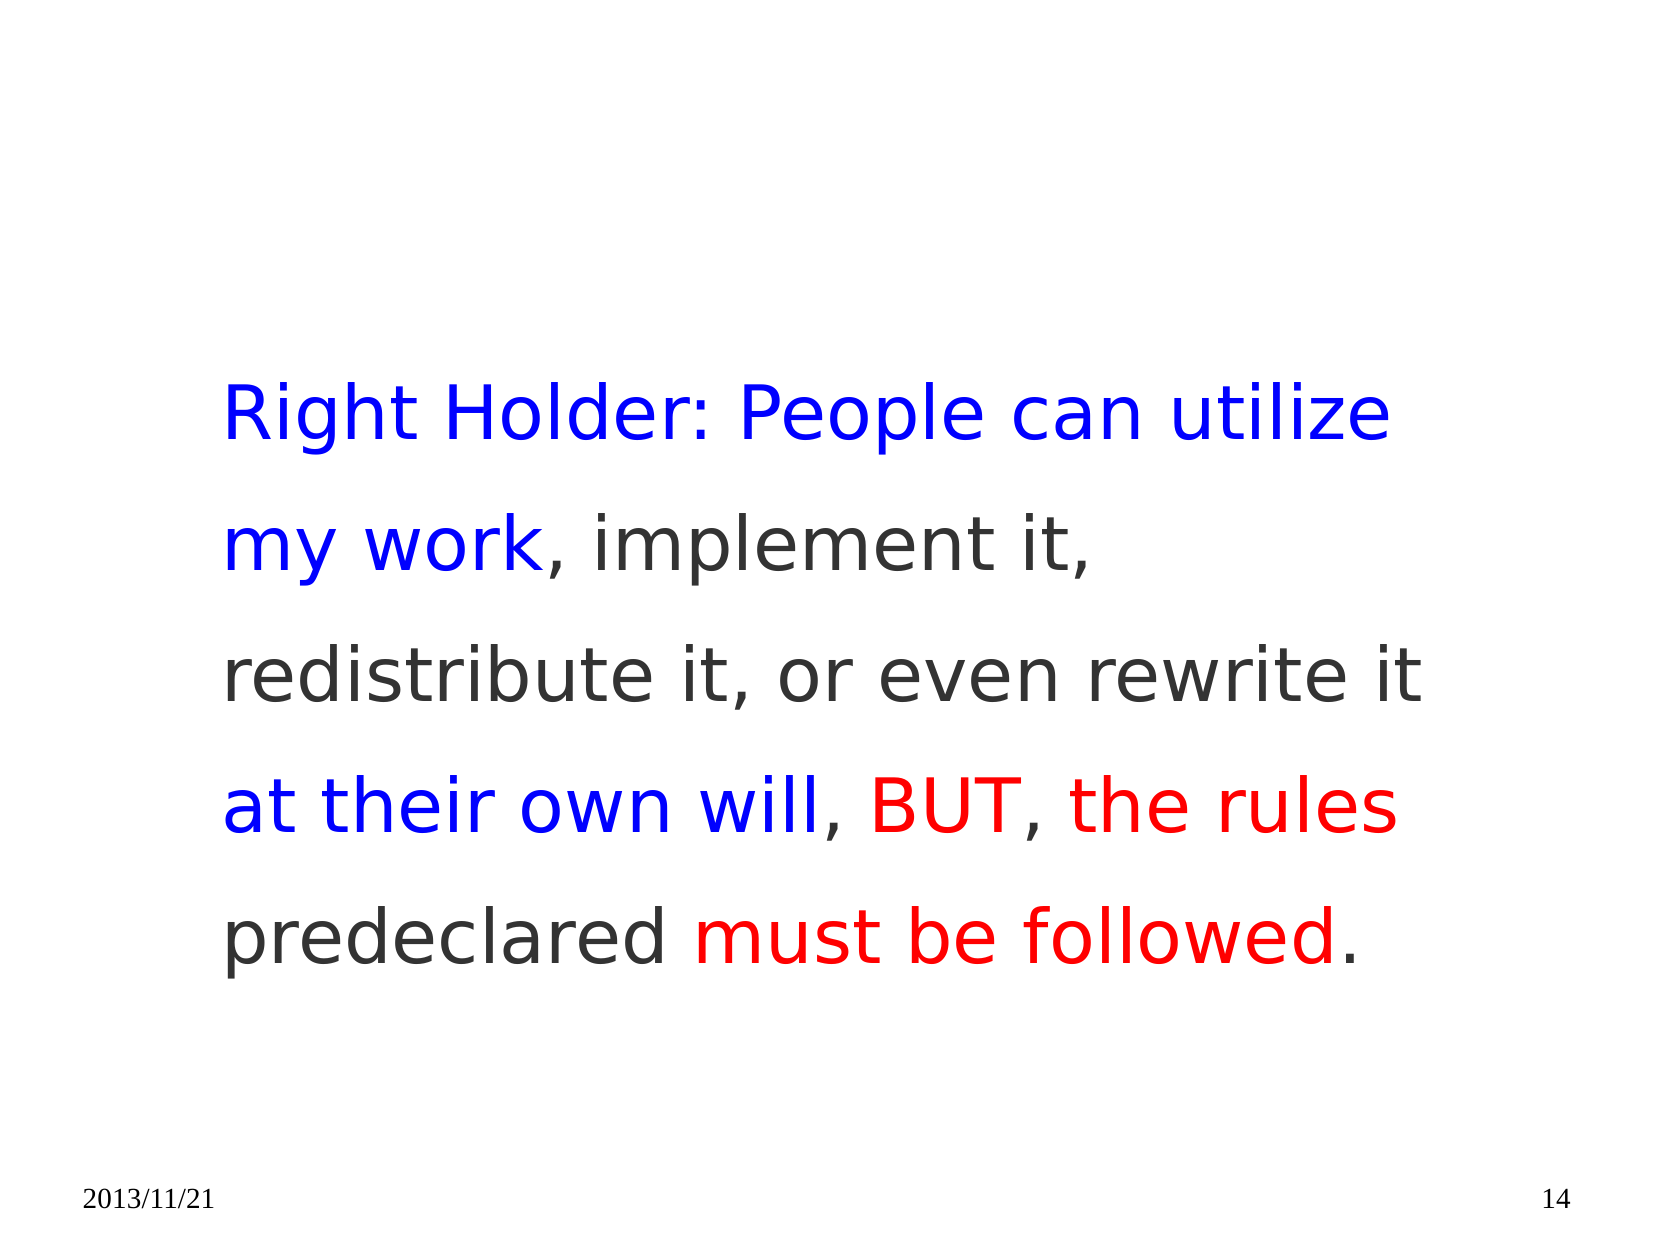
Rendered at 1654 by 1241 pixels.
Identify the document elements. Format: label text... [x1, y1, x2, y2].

text_box Right Holder: People can utilize my work, implement it, redistribute it, or even rewrite it at their own will, BUT, the rules predeclared must be followed. [206, 319, 1477, 951]
